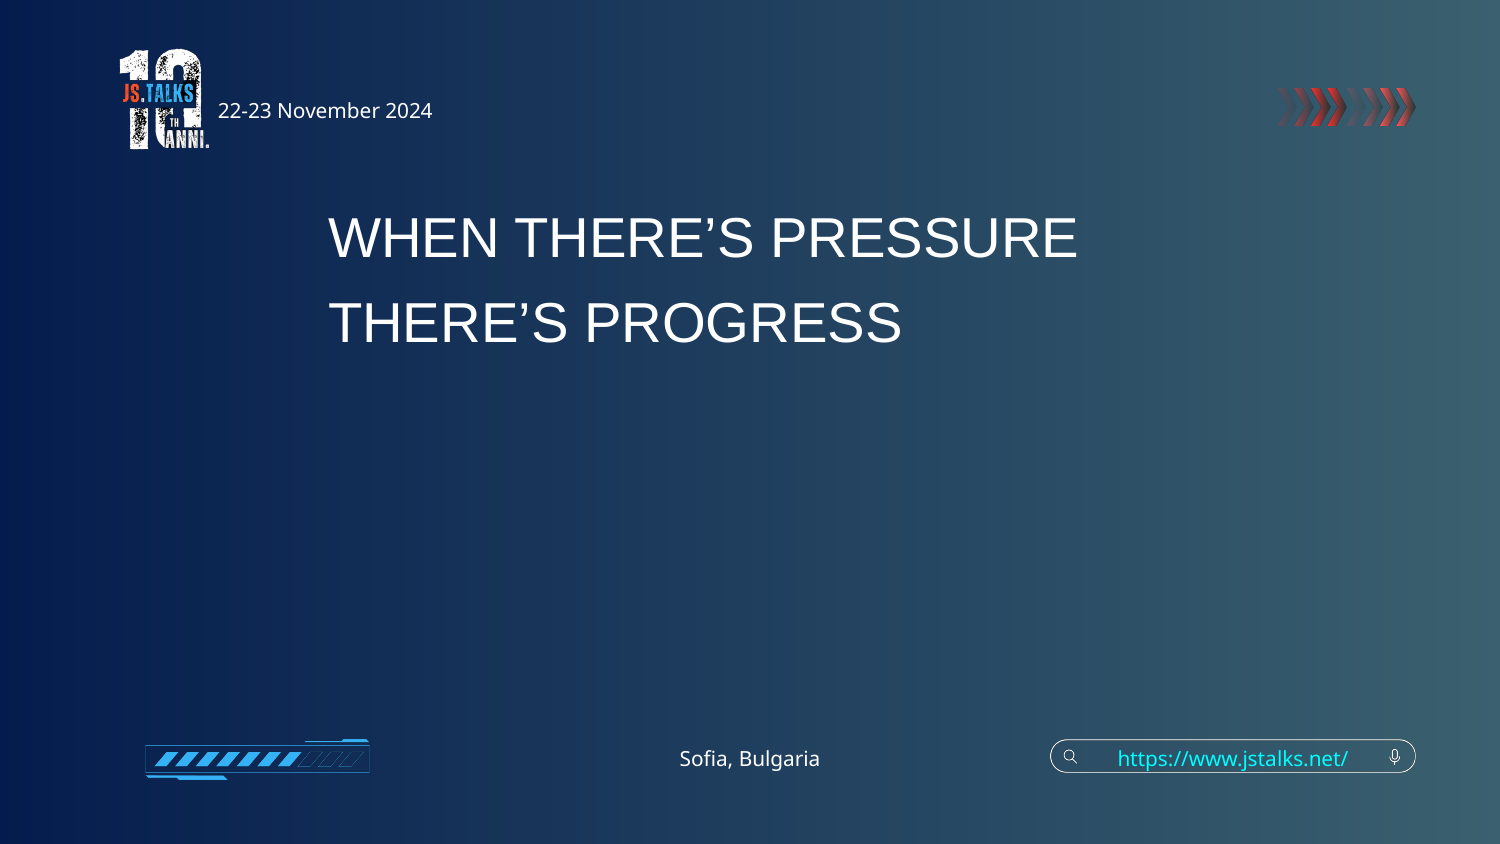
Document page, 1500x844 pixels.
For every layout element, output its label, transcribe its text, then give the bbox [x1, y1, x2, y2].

text_box [65, 0, 258, 231]
text_box [1050, 739, 1416, 773]
text_box WHEN THERE’S PRESSURE THERE’S PROGRESS [328, 183, 1233, 354]
text_box Sofia, Bulgaria [654, 744, 846, 772]
text_box [1277, 88, 1416, 126]
text_box [145, 739, 370, 780]
text_box 22-23 November 2024 [217, 95, 507, 123]
text_box https://www.jstalks.net/ [1103, 744, 1362, 772]
